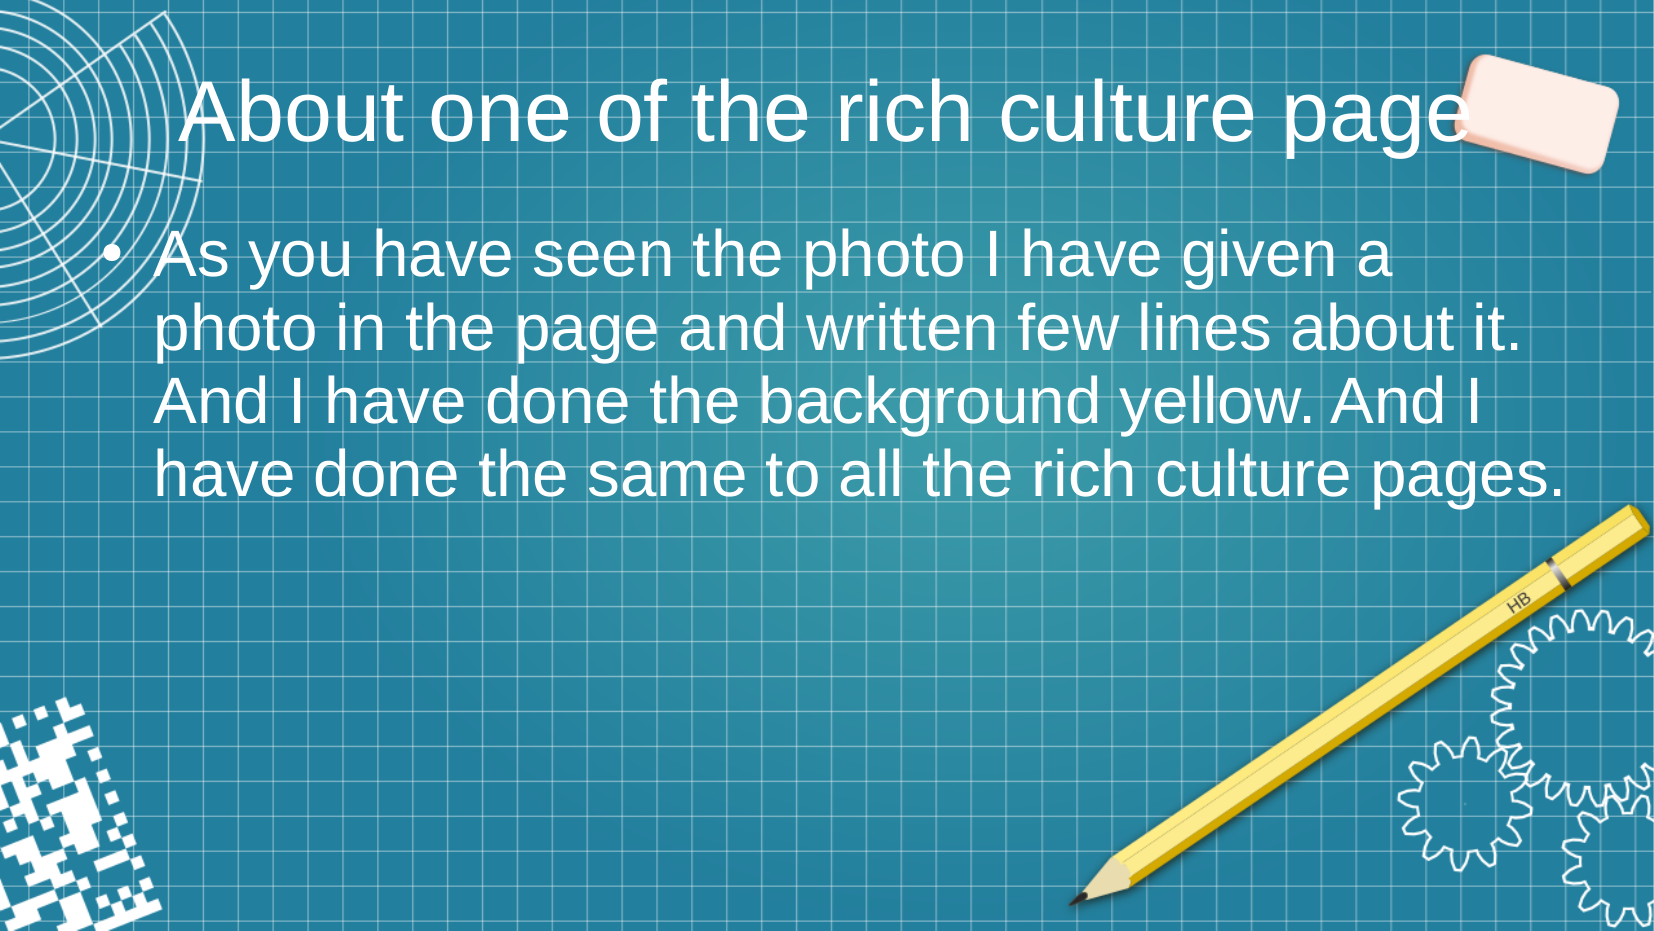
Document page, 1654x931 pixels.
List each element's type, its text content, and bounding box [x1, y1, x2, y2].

list As you have seen the photo I have given a photo in the page and written few lines about it. And I have done the background yellow. And I have done the same to all the rich culture pages. [82, 217, 1571, 758]
picture [0, 0, 1654, 931]
title About one of the rich culture page [82, 5, 1571, 217]
